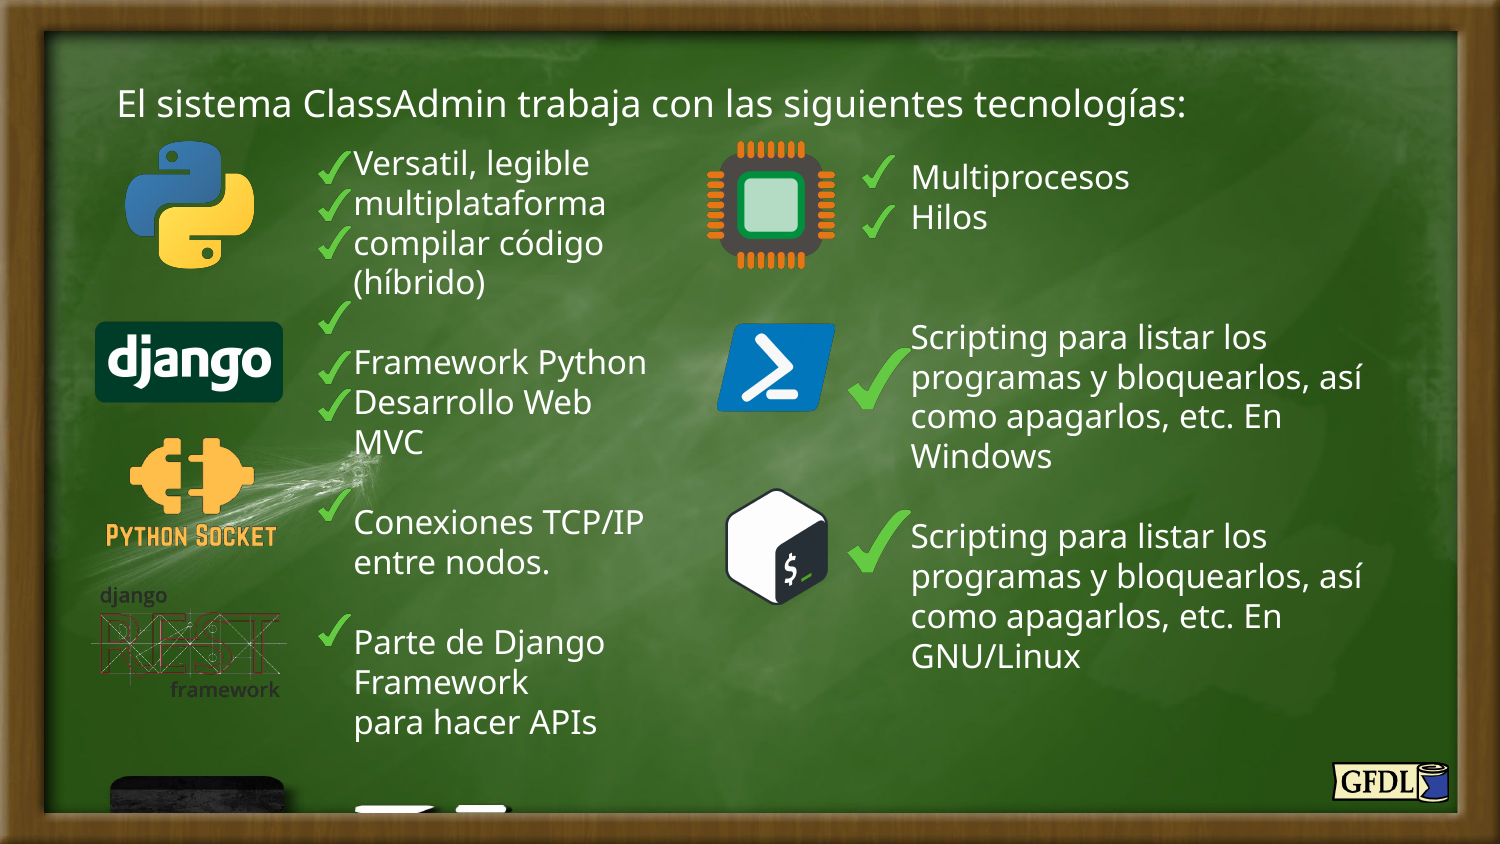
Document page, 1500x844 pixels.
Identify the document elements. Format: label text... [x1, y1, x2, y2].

text_box Multiprocesos Hilos Scripting para listar los programas y bloquearlos, así como apagarlos, etc. En Windows Scripting para listar los programas y bloquearlos, así como apagarlos, etc. En GNU/Linux [820, 141, 1417, 691]
picture [0, 0, 1500, 844]
text_box El sistema ClassAdmin trabaja con las siguientes tecnologías: [101, 65, 1417, 141]
text_box Versatil, legible multiplataforma compilar código (híbrido) Framework Python Desarrollo Web MVC Conexiones TCP/IP entre nodos. Parte de Django Framework para hacer APIs [263, 126, 698, 756]
